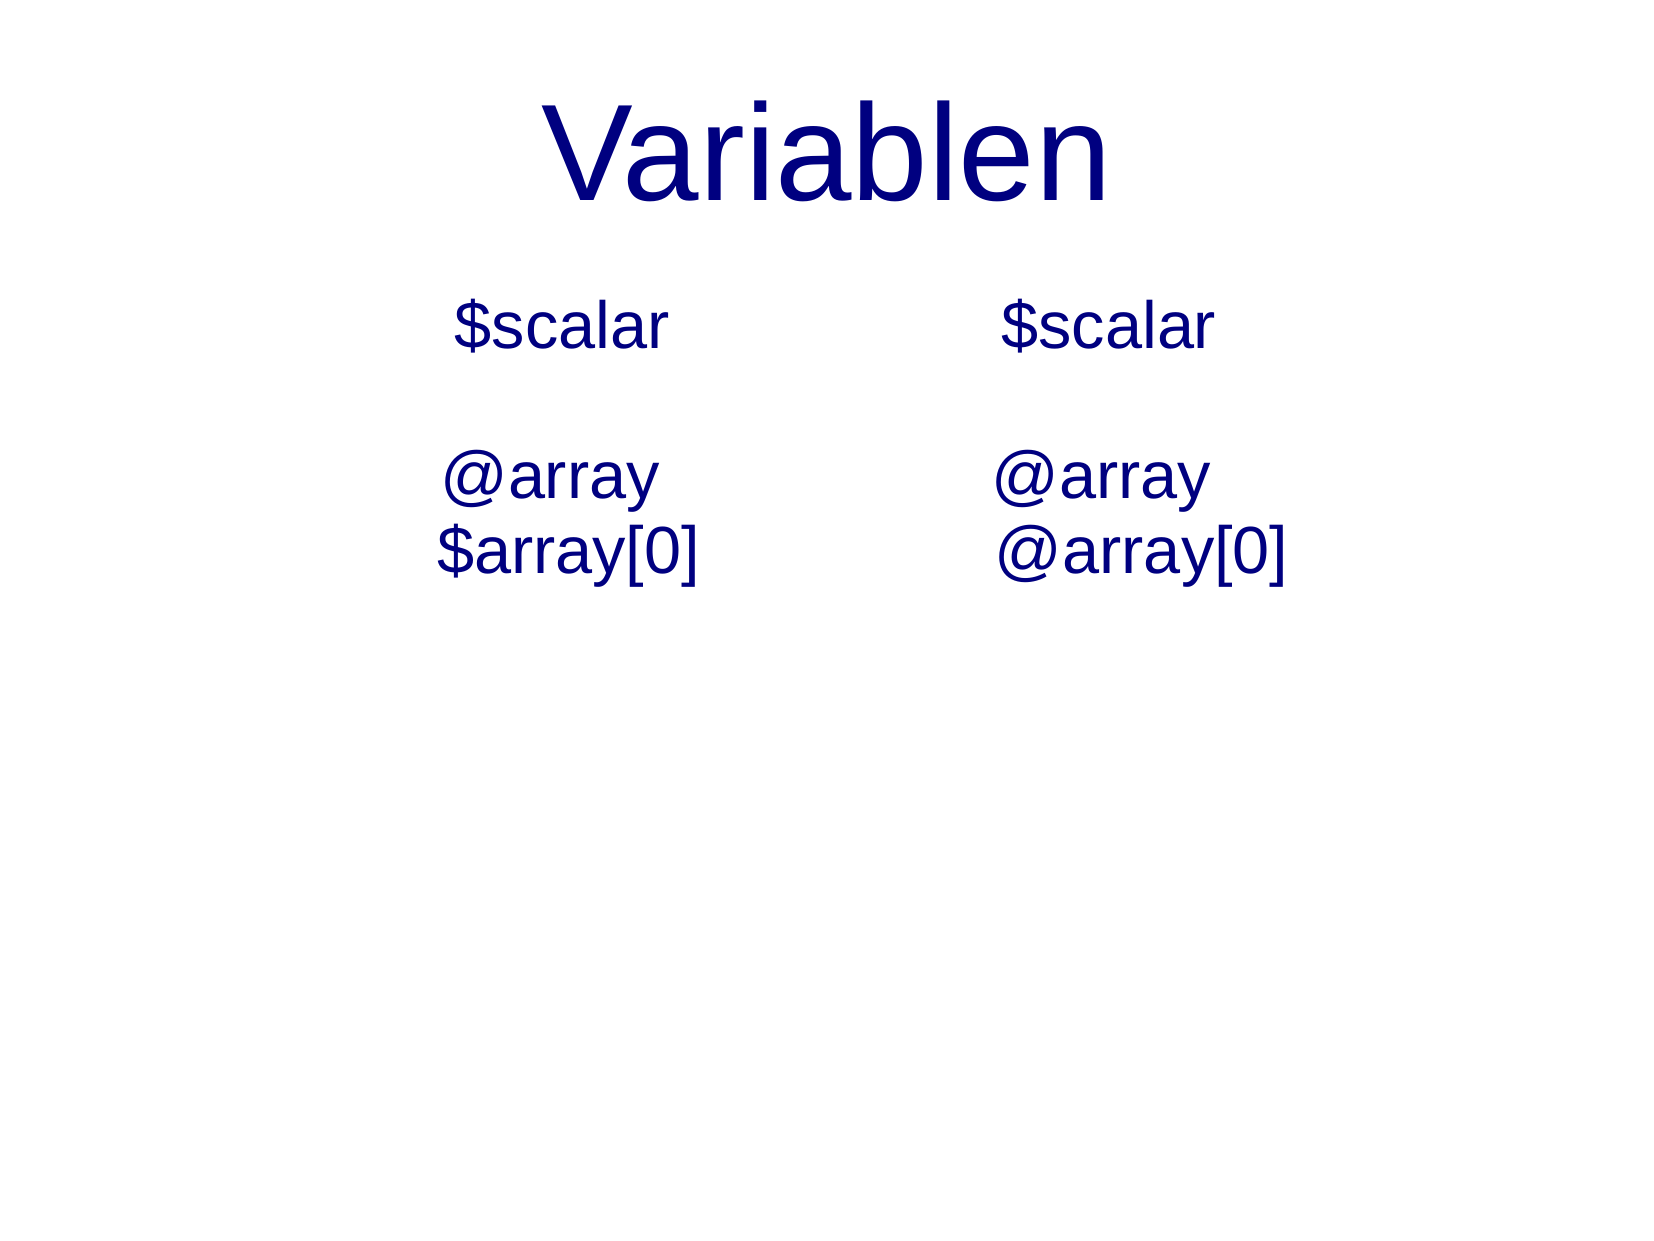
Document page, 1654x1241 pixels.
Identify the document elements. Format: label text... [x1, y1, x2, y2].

subtitle $scalar $scalar @array @array $array[0] @array[0] $array[-1] @array[*-1] @array[0..3] @array[0..3] %hash %hash $hash{'key'} %hash{'key'} $hash{'key'} %hash<key> @hash{'k1','k2'} %hash<k1 k2> [82, 288, 1571, 1111]
title Variablen [82, 49, 1571, 257]
